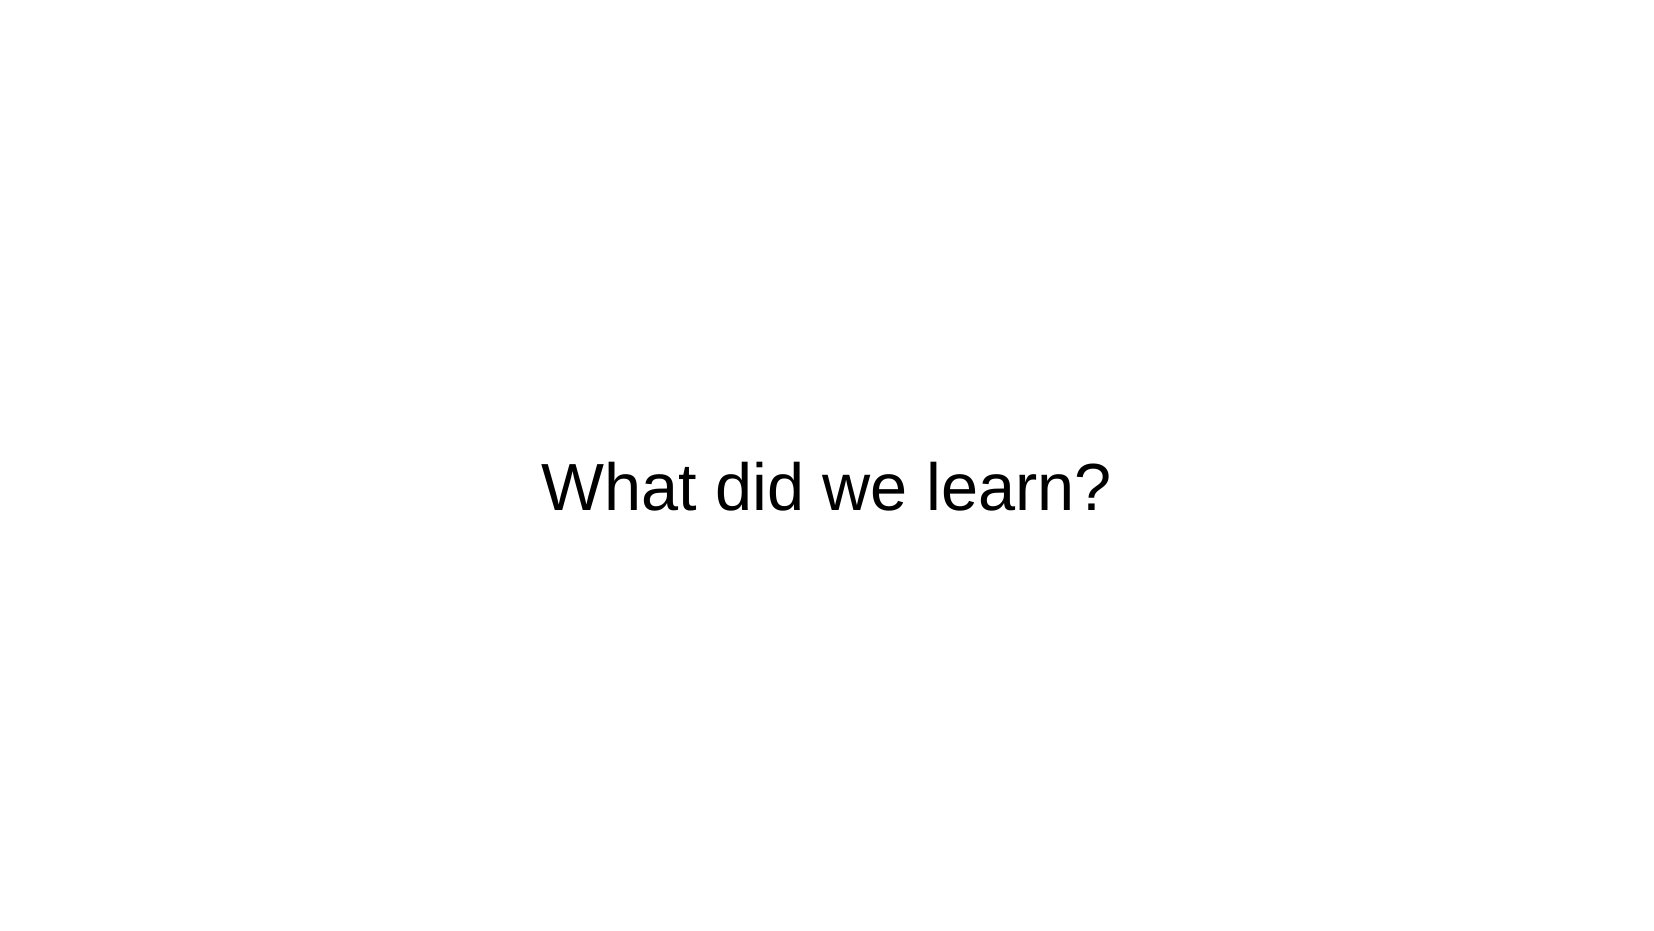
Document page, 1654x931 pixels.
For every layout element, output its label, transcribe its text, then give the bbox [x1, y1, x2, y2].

subtitle What did we learn? [82, 217, 1571, 758]
